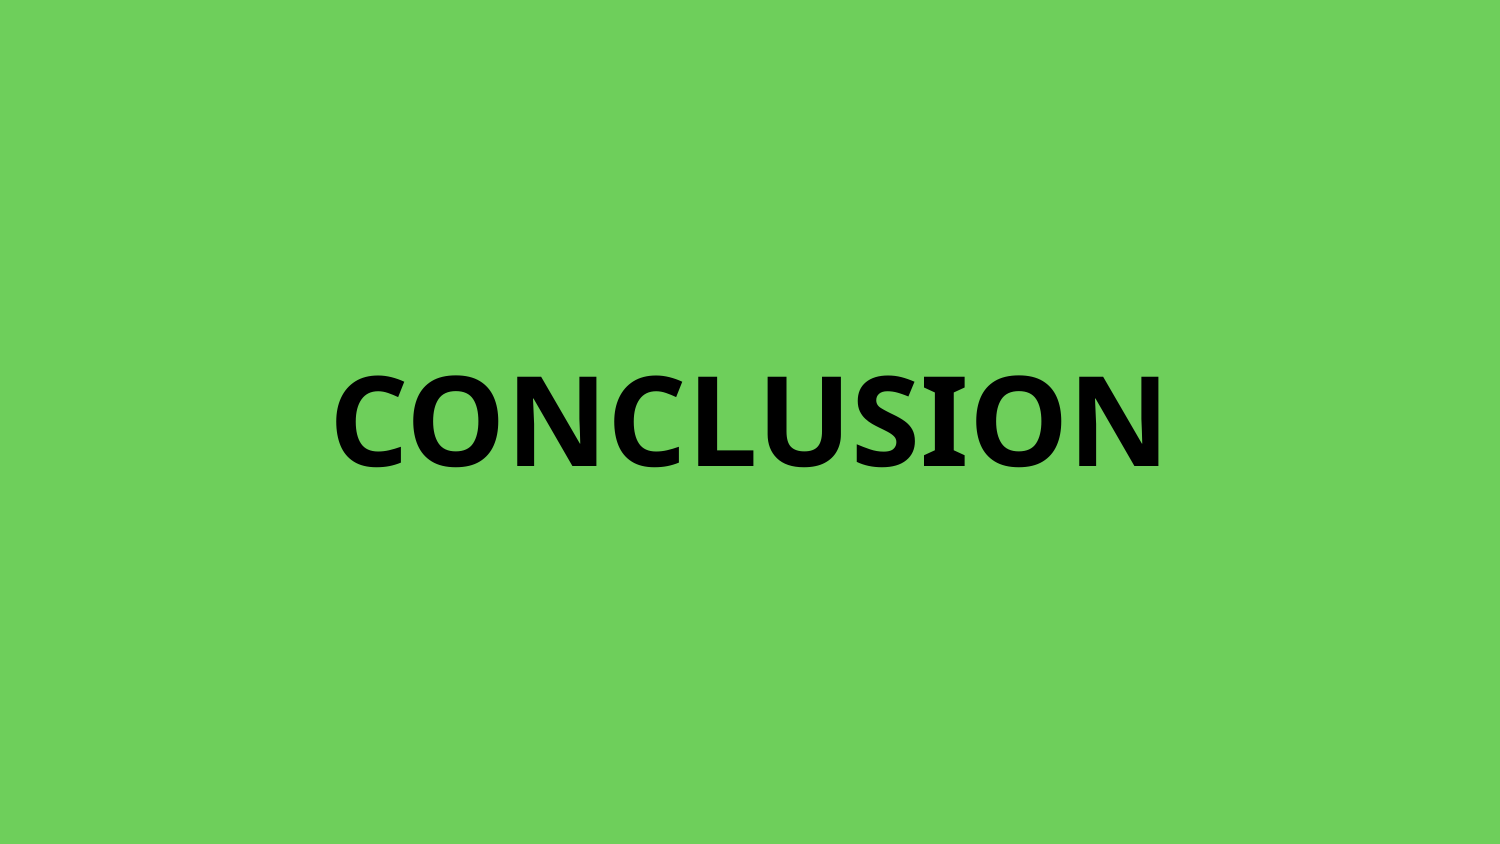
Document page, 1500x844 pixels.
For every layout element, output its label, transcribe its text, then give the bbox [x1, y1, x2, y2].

title CONCLUSION [212, 326, 1288, 518]
